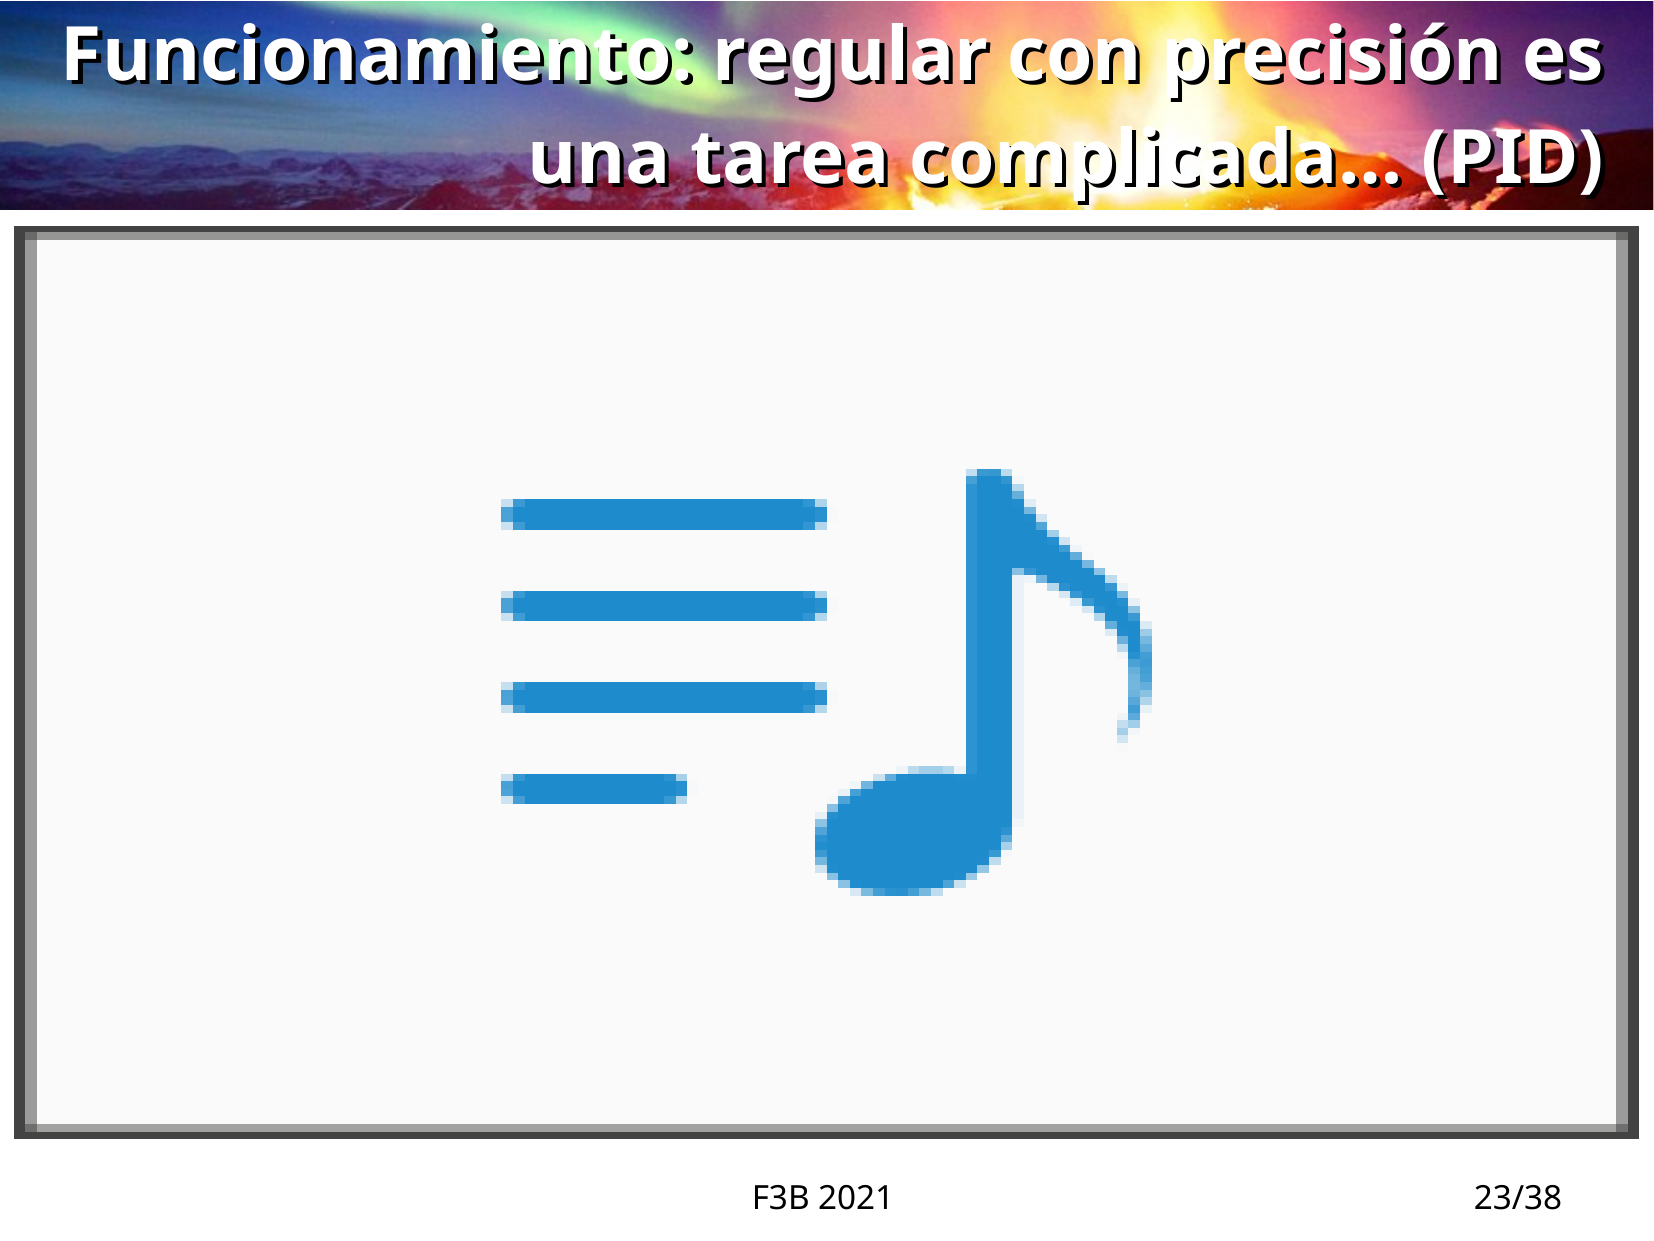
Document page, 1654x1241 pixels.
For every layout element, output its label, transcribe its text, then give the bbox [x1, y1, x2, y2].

title Funcionamiento: regular con precisión es una tarea complicada… (PID) [45, 11, 1606, 195]
text_box [13, 225, 1640, 1141]
picture [0, 1, 1654, 210]
